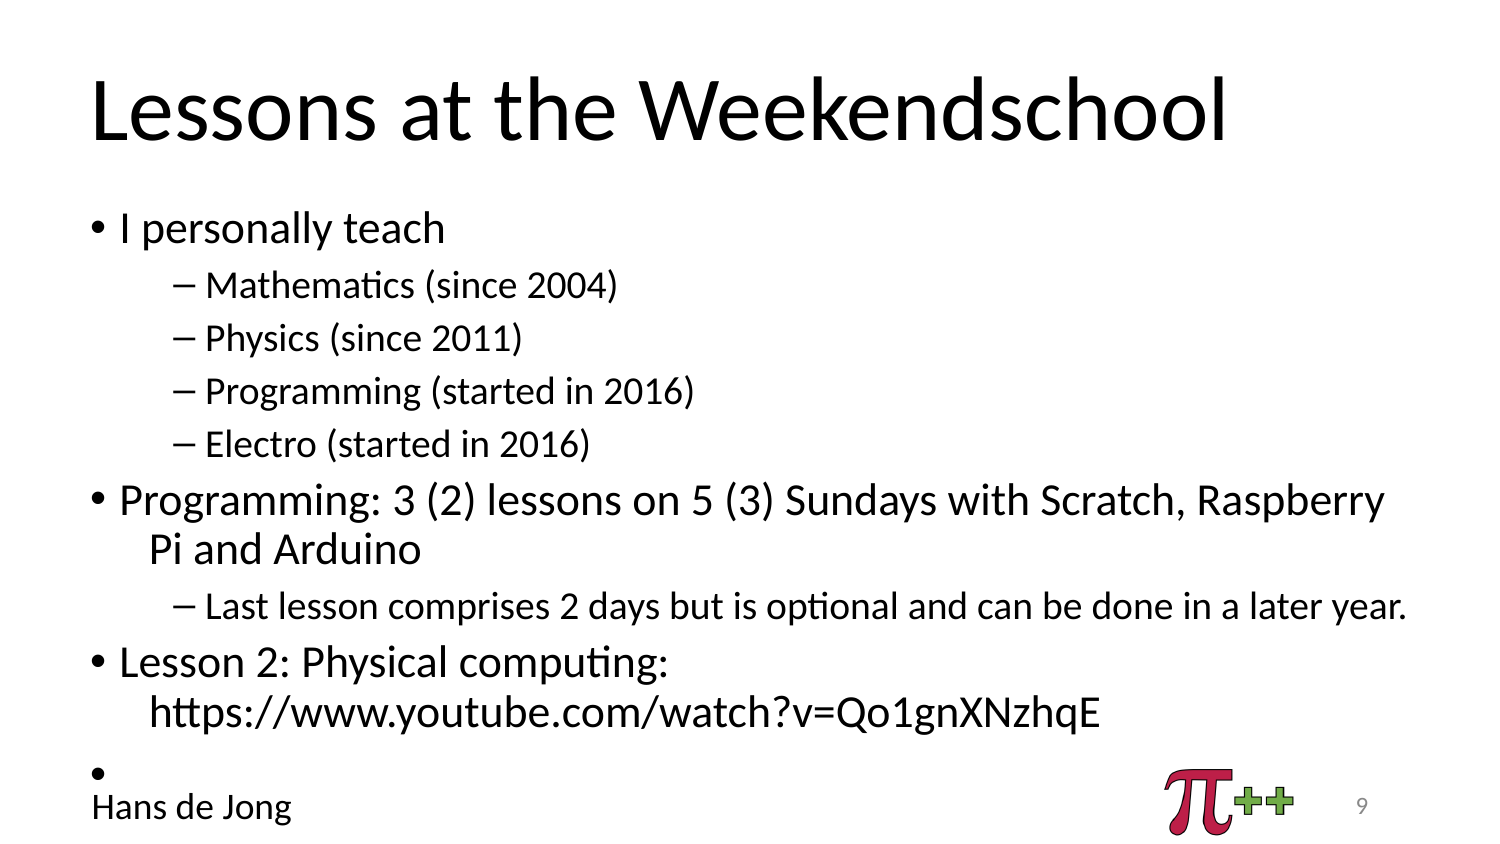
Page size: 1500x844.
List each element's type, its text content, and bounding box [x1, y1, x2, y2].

title Lessons at the Weekendschool [75, 33, 1426, 175]
list I personally teach Mathematics (since 2004) Physics (since 2011) Programming (started in 2016) Electro (started in 2016) Programming: 3 (2) lessons on 5 (3) Sundays with Scratch, Raspberry Pi and Arduino Last lesson comprises 2 days but is optional and can be done in a later year. Lesson 2: Physical computing: https://www.youtube.com/watch?v=Qo1gnXNzhqE [75, 196, 1426, 754]
text_box 9 [1340, 782, 1426, 827]
